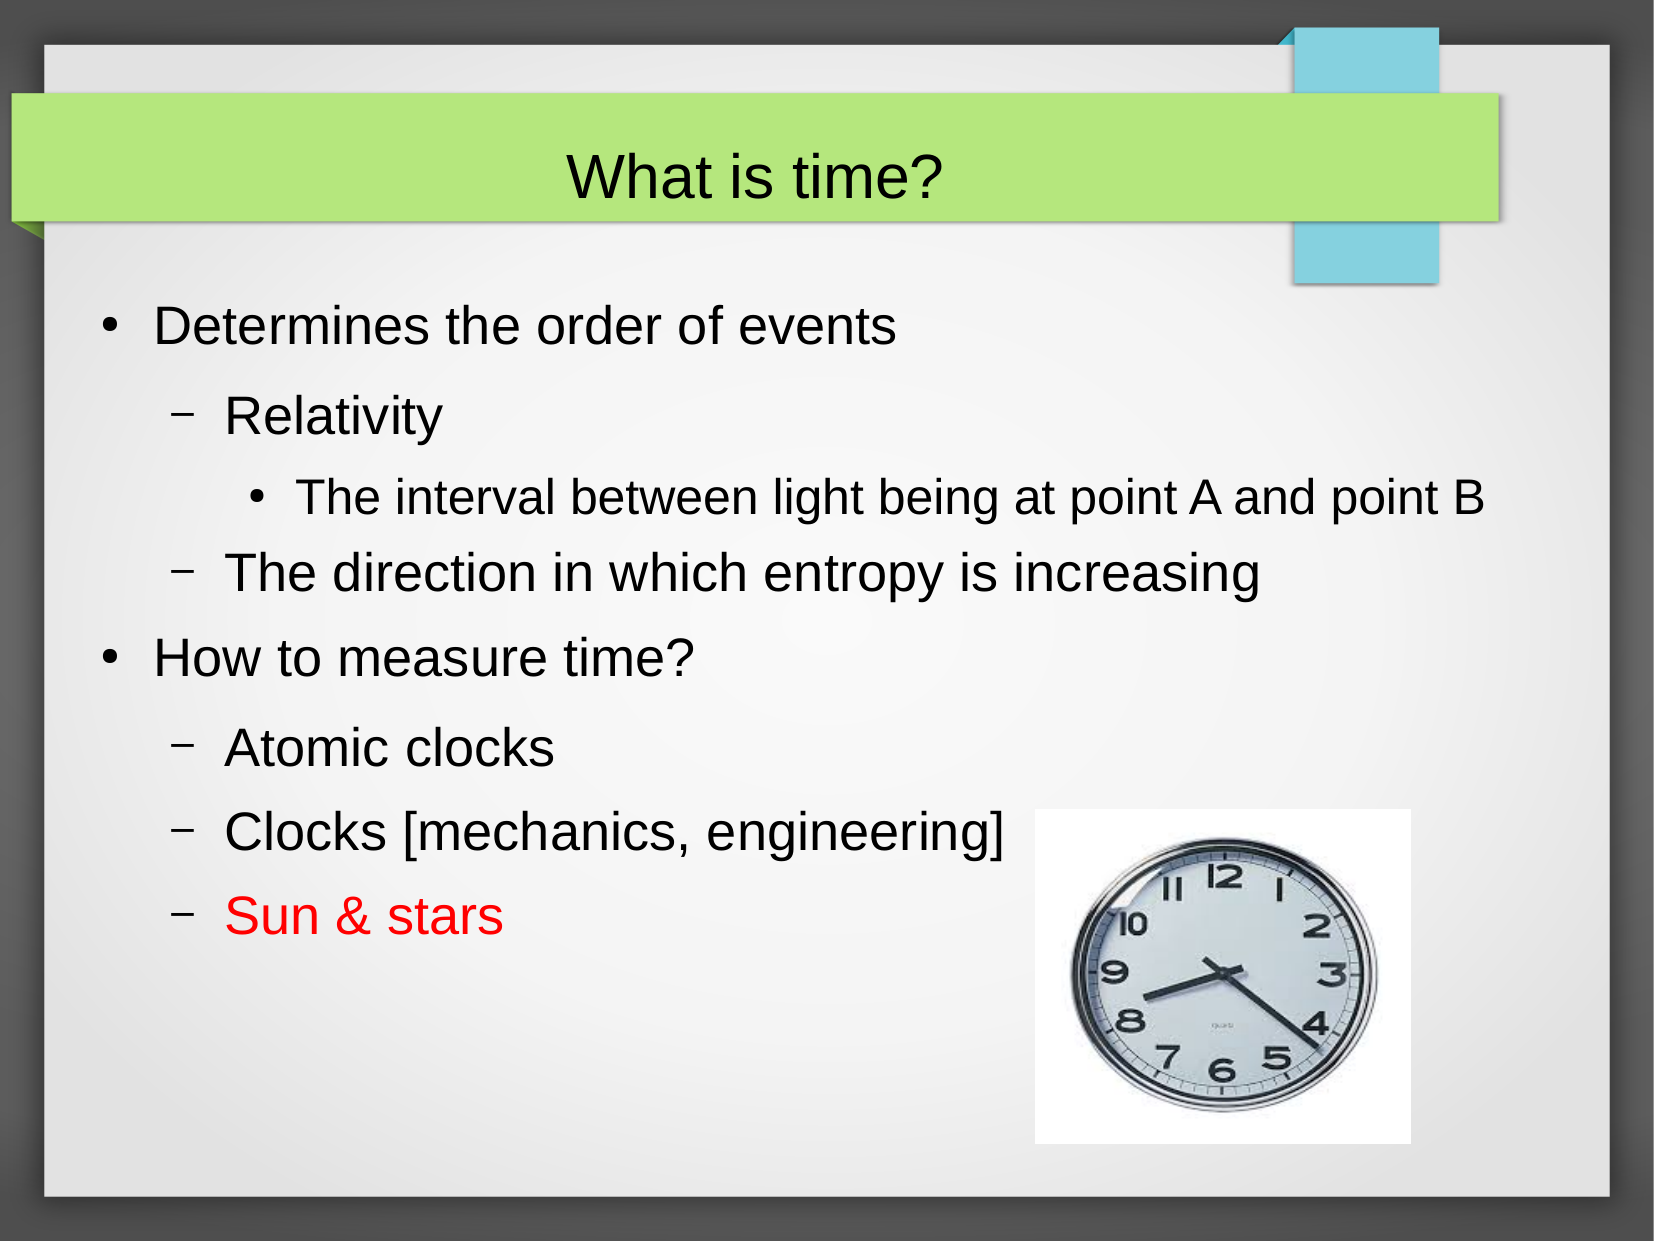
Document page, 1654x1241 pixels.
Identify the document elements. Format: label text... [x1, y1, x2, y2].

picture [0, 0, 1654, 1241]
title What is time? [566, 78, 1087, 276]
list Determines the order of events Relativity The interval between light being at point A and point B The direction in which entropy is increasing How to measure time? Atomic clocks Clocks [mechanics, engineering] Sun & stars [82, 295, 1571, 1015]
